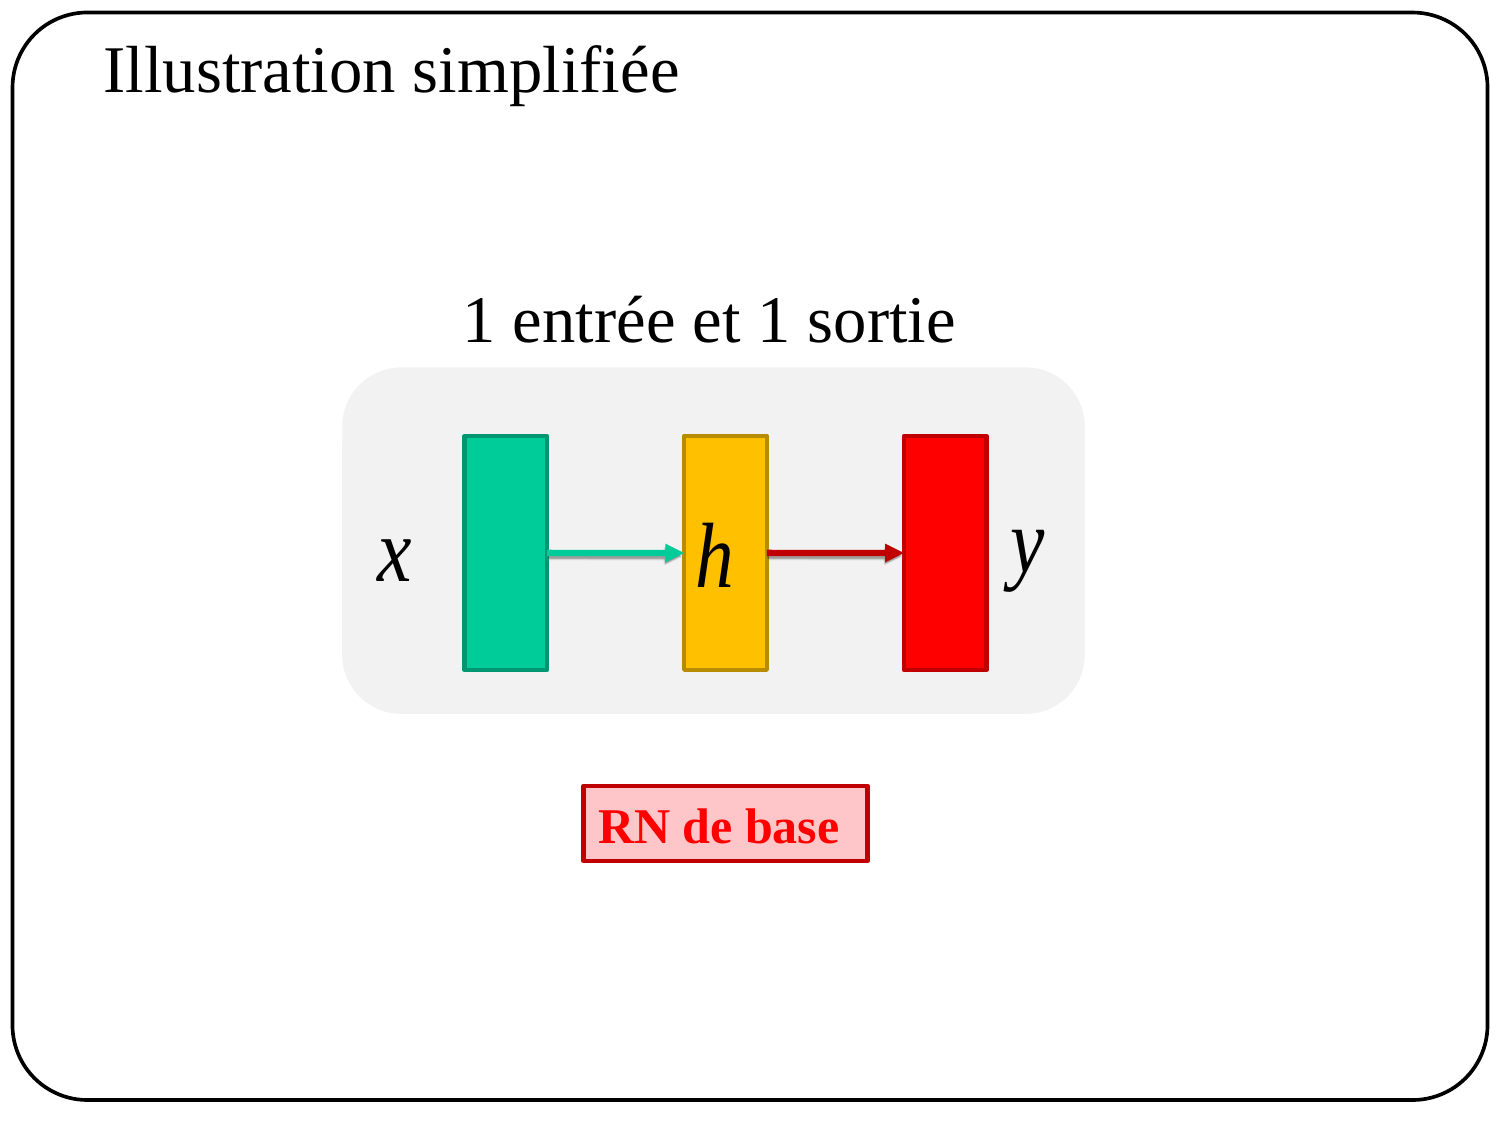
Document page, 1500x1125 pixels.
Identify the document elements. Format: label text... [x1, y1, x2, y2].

picture [362, 497, 428, 605]
picture [991, 487, 1063, 611]
text_box RN de base [583, 786, 868, 861]
text_box [344, 369, 1083, 712]
text_box 1 entrée et 1 sortie [447, 268, 972, 363]
chart [363, 498, 429, 607]
picture [683, 479, 755, 611]
text_box Illustration simplifiée [89, 18, 697, 114]
